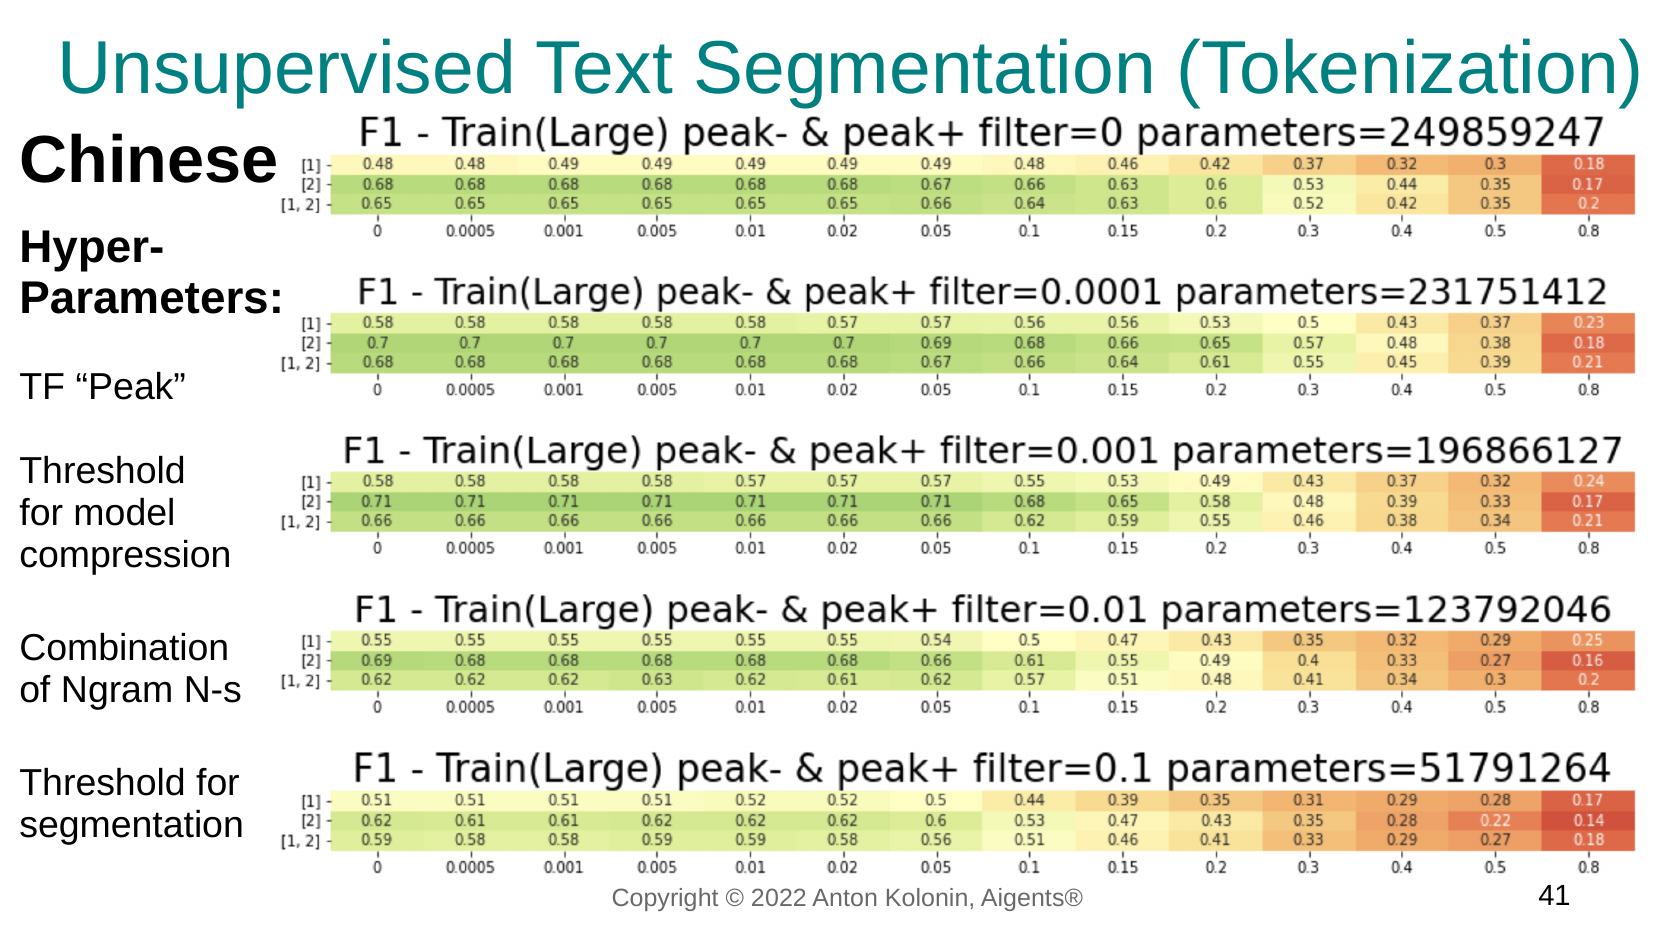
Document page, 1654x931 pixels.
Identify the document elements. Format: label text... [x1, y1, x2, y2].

text_box Unsupervised Text Segmentation (Tokenization) [0, 0, 1653, 135]
text_box Chinese Hyper- Parameters: TF “Peak” Threshold for model compression Combination of Ngram N-s Threshold for segmentation [4, 114, 299, 859]
picture [276, 135, 1639, 880]
